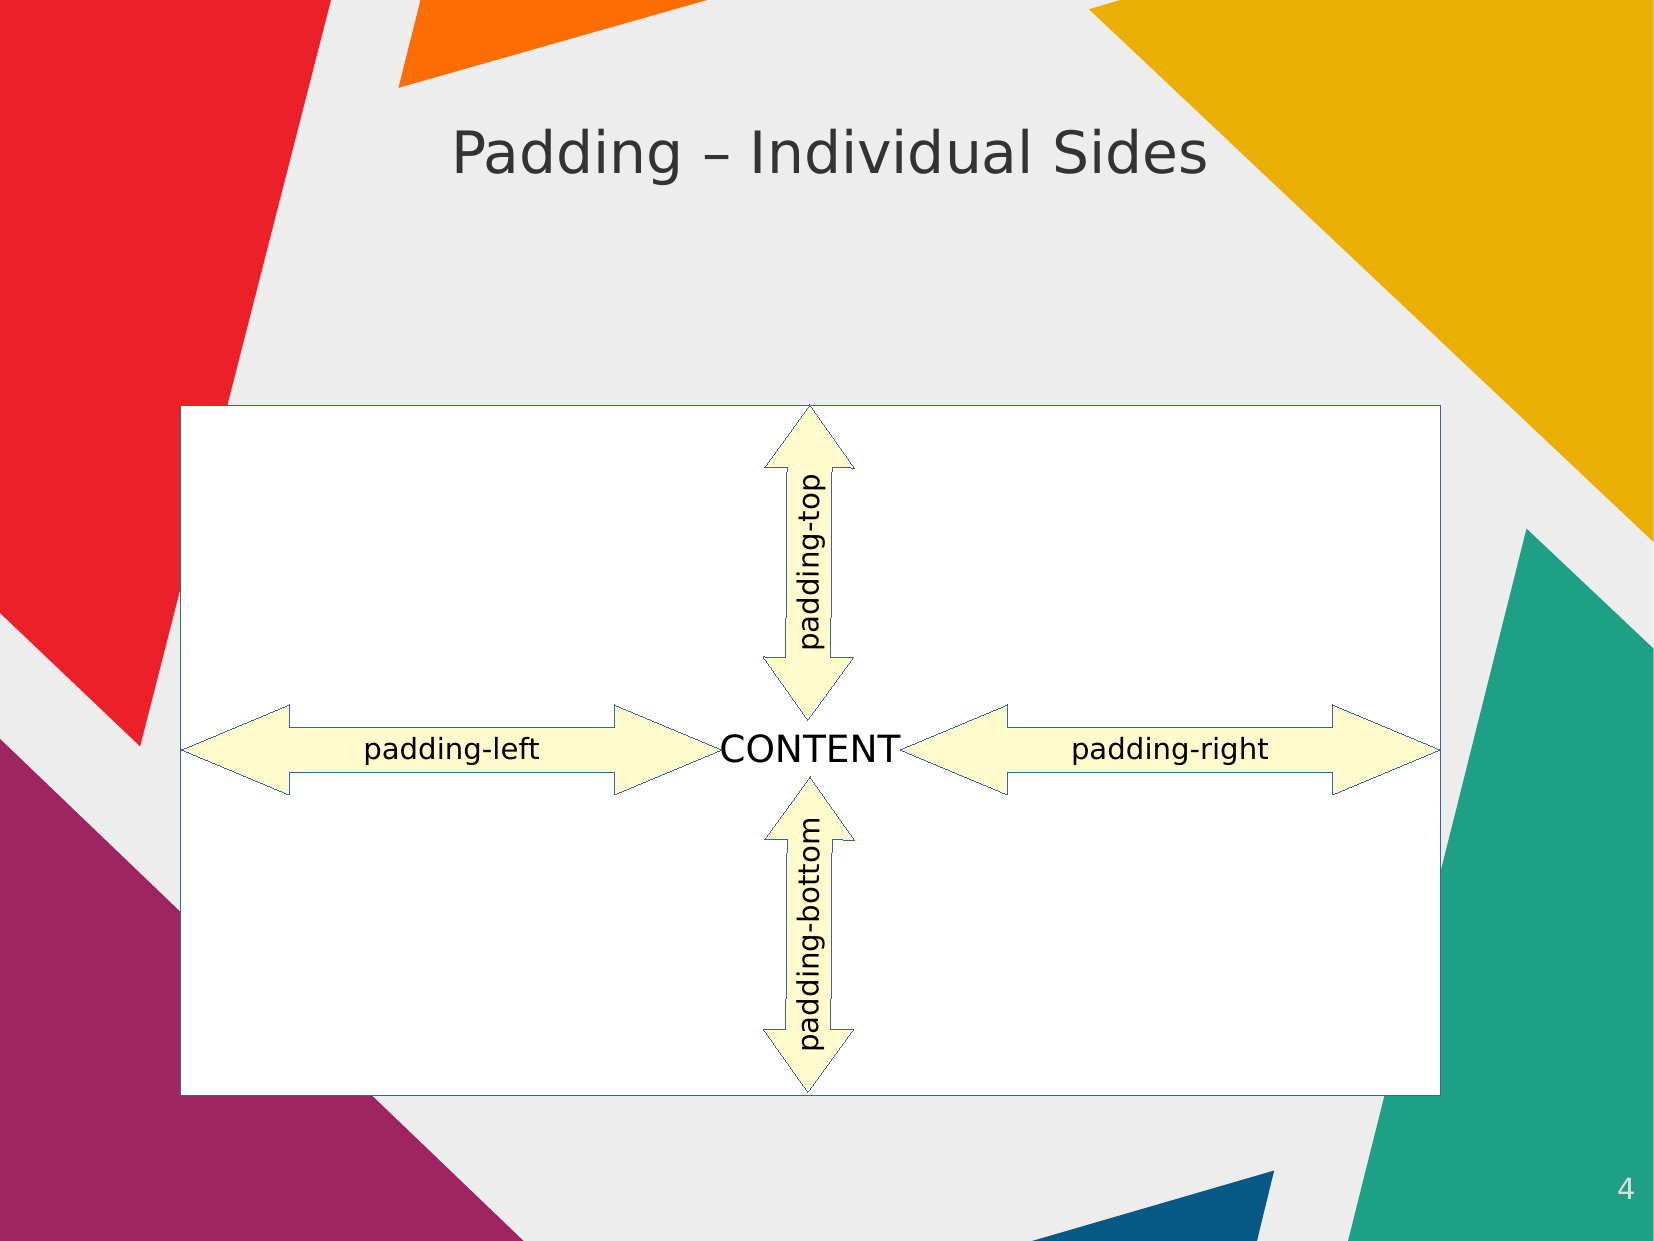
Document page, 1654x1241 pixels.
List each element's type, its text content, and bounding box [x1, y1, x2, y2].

text_box padding-left [181, 704, 722, 795]
text_box padding-top [763, 404, 855, 721]
title Padding – Individual Sides [289, 49, 1372, 257]
text_box padding-bottom [763, 776, 855, 1093]
text_box CONTENT [180, 405, 1441, 1096]
text_box padding-right [900, 704, 1441, 795]
